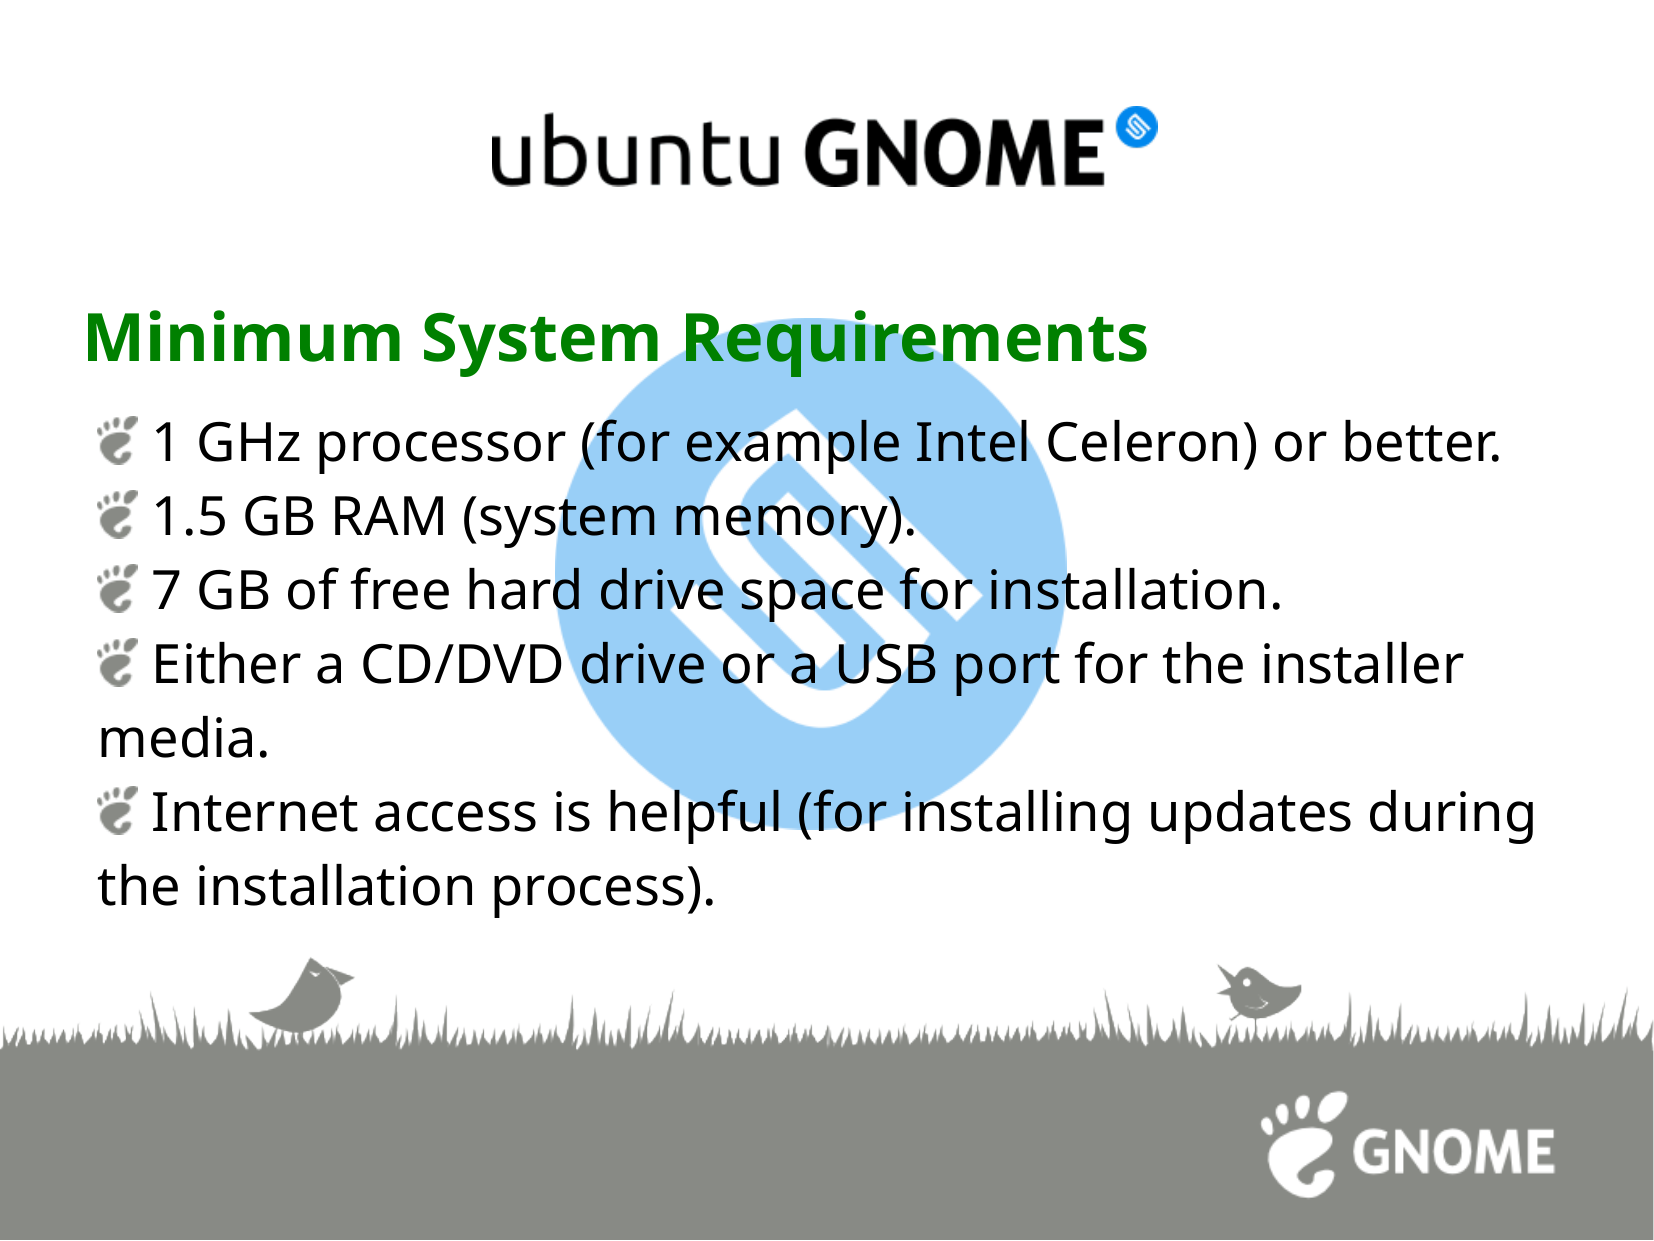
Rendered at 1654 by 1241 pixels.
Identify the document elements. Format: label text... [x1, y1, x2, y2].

picture [0, 0, 1654, 1241]
text_box 1 GHz processor (for example Intel Celeron) or better. 1.5 GB RAM (system memory). 7 GB of free hard drive space for installation. Either a CD/DVD drive or a USB port for the installer media. Internet access is helpful (for installing updates during the installation process). [83, 396, 1571, 934]
list Minimum System Requirements [82, 290, 1571, 1010]
